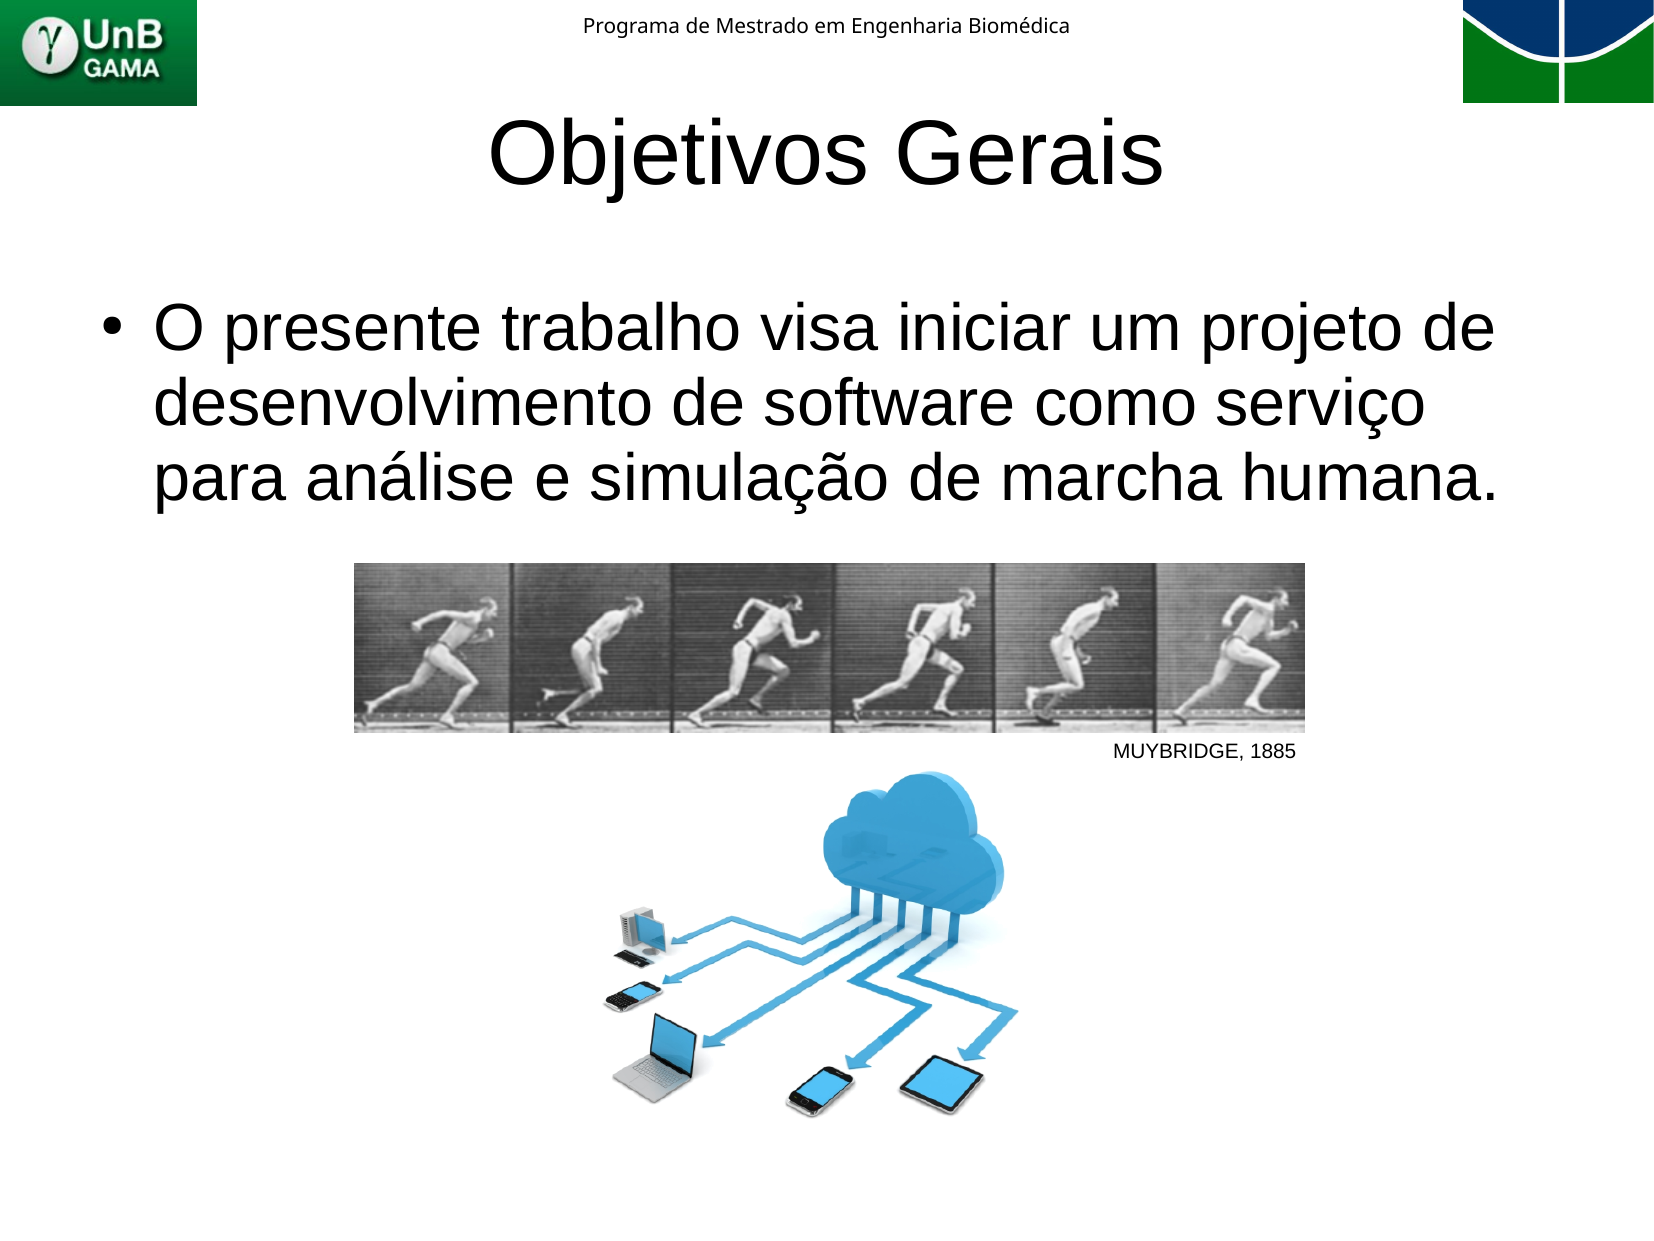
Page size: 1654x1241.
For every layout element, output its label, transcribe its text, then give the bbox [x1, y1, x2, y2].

picture [590, 767, 1040, 1123]
picture [354, 563, 1305, 733]
picture [1463, 0, 1654, 103]
text_box MUYBRIDGE, 1885 [1098, 732, 1312, 771]
list O presente trabalho visa iniciar um projeto de desenvolvimento de software como serviço para análise e simulação de marcha humana. [82, 290, 1571, 1010]
picture [0, 0, 197, 106]
title Objetivos Gerais [82, 49, 1571, 257]
